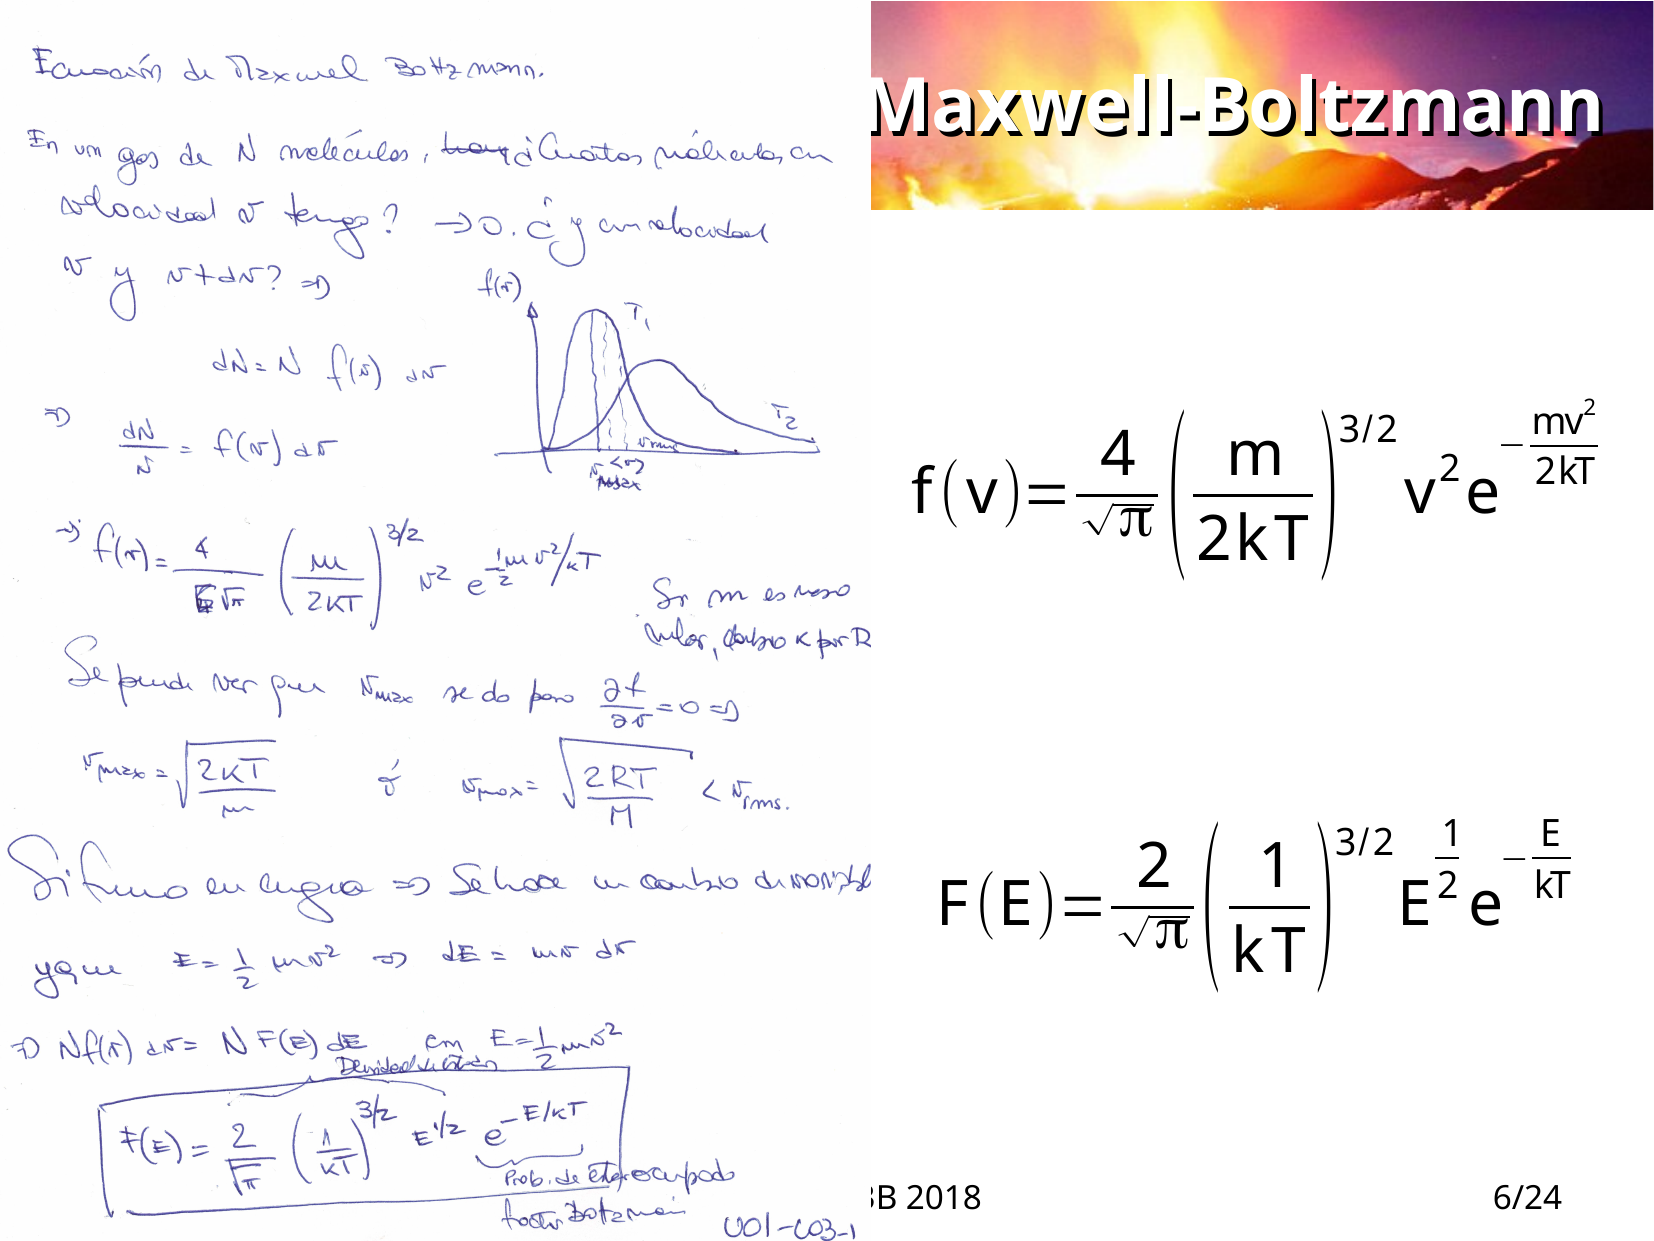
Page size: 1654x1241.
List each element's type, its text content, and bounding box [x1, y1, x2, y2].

chart [903, 393, 1606, 586]
chart [930, 810, 1579, 998]
picture [0, 0, 1654, 1241]
title Maxwell-Boltzmann [871, 15, 1606, 191]
